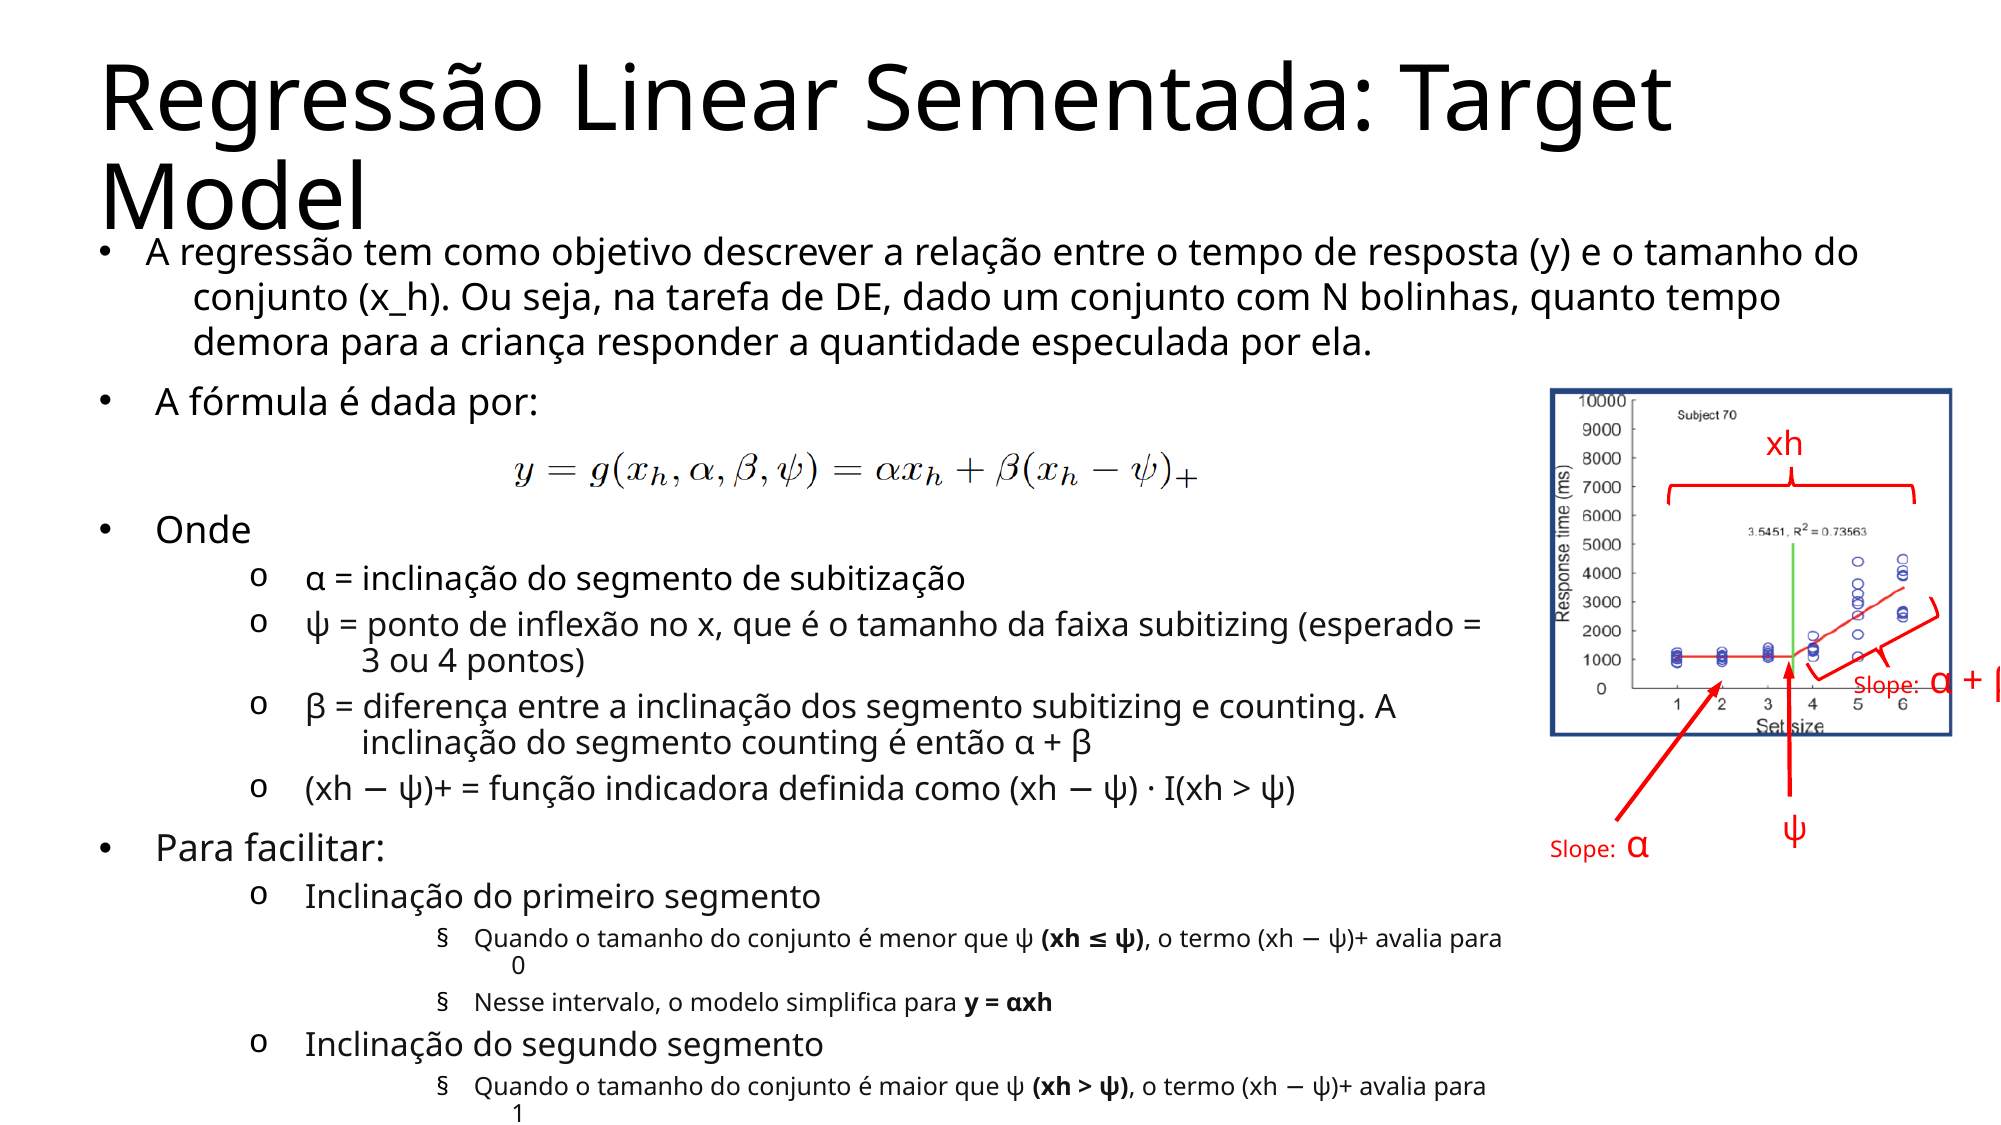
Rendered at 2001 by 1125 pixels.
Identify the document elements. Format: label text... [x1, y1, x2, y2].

picture [499, 440, 1218, 500]
text_box Slope: α [1535, 812, 1768, 874]
list A fórmula é dada por: Onde α = inclinação do segmento de subitização ψ = ponto de inflexão no x, que é o tamanho da faixa subitizing (esperado = 3 ou 4 pontos) β = diferença entre a inclinação dos segmento subitizing e counting. A inclinação do segmento counting é então α + β (xh − ψ)+ = função indicadora definida como (xh − ψ) · I(xh > ψ) Para facilitar: Inclinação do primeiro segmento Quando o tamanho do conjunto é menor que ψ (xh ≤ ψ), o termo (xh − ψ)+ avalia para 0 Nesse intervalo, o modelo simplifica para y = αxh Inclinação do segundo segmento Quando o tamanho do conjunto é maior que ψ (xh > ψ), o termo (xh − ψ)+ avalia para 1 Nesse intervalo, o modelo torna y = αxh + β(xh − ψ) = (α + β)xh - βψ [83, 372, 1521, 1125]
text_box ψ [1767, 799, 1828, 856]
picture [1546, 384, 1957, 741]
text_box Slope: α + β [1838, 648, 2000, 710]
text_box A regressão tem como objetivo descrever a relação entre o tempo de resposta (y) e o tamanho do conjunto (x_h). Ou seja, na tarefa de DE, dado um conjunto com N bolinhas, quanto tempo demora para a criança responder a quantidade especulada por ela. [83, 220, 1880, 372]
text_box xh [1750, 414, 1864, 471]
title Regressão Linear Sementada: Target Model [83, 39, 1902, 261]
